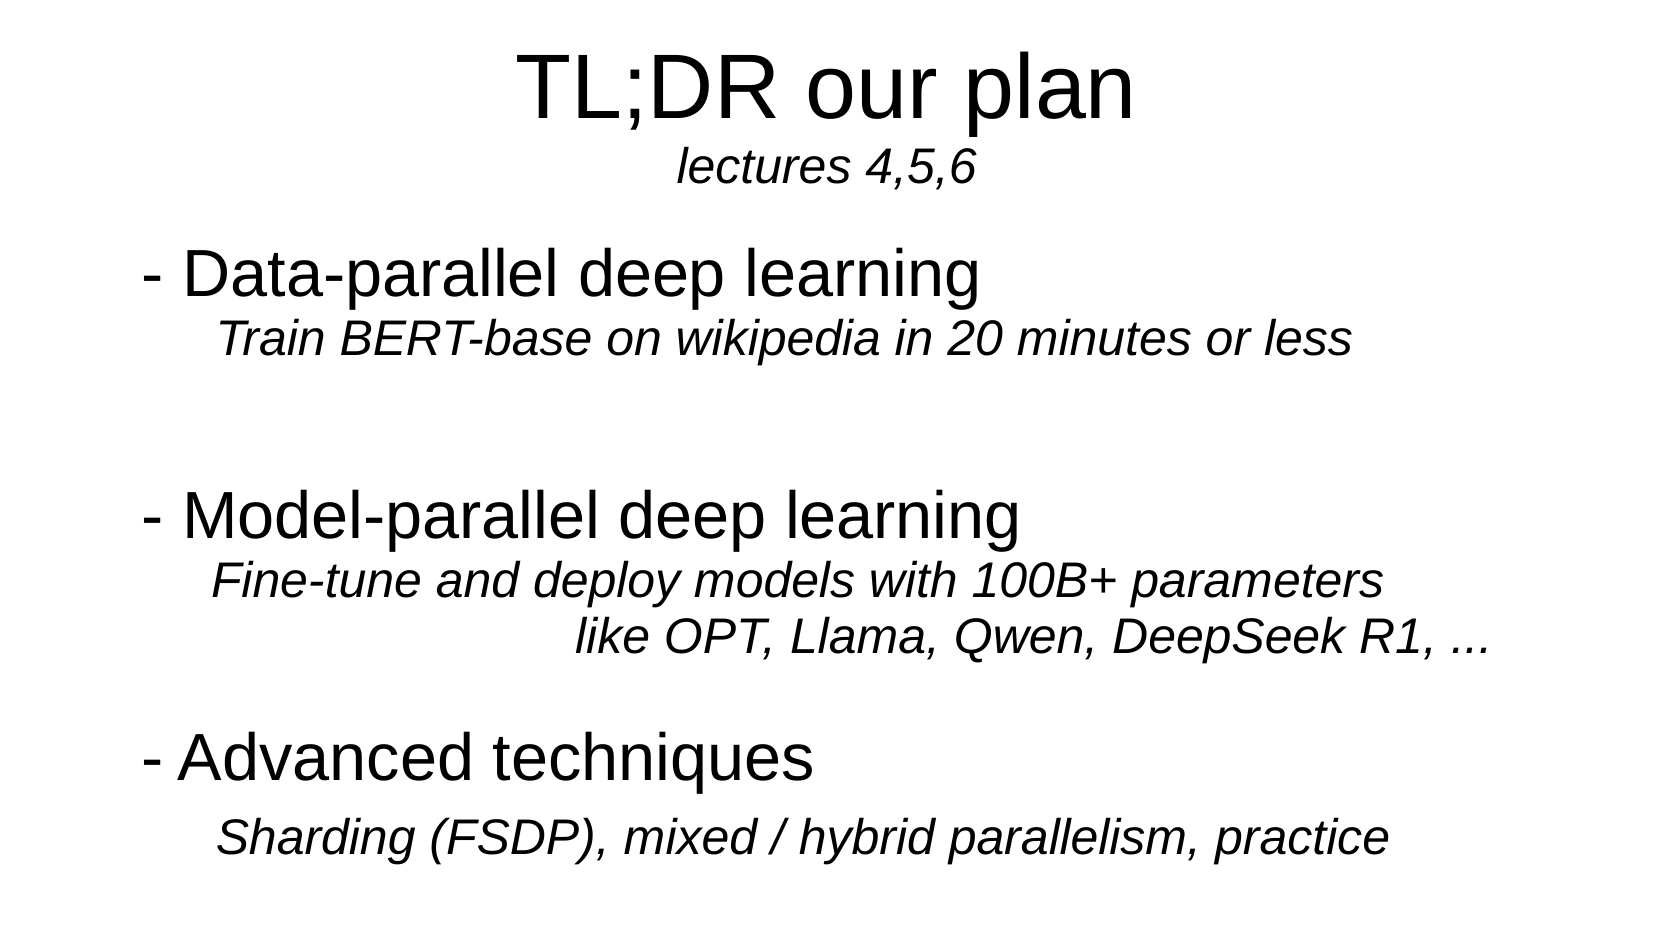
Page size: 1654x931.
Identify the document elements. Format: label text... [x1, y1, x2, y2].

title TL;DR our plan lectures 4,5,6 [82, 35, 1571, 194]
subtitle - Data-parallel deep learning Train BERT-base on wikipedia in 20 minutes or less - Model-parallel deep learning Fine-tune and deploy models with 100B+ parameters like OPT, Llama, Qwen, DeepSeek R1, ... - Advanced techniques Sharding (FSDP), mixed / hybrid parallelism, practice [82, 207, 1571, 897]
